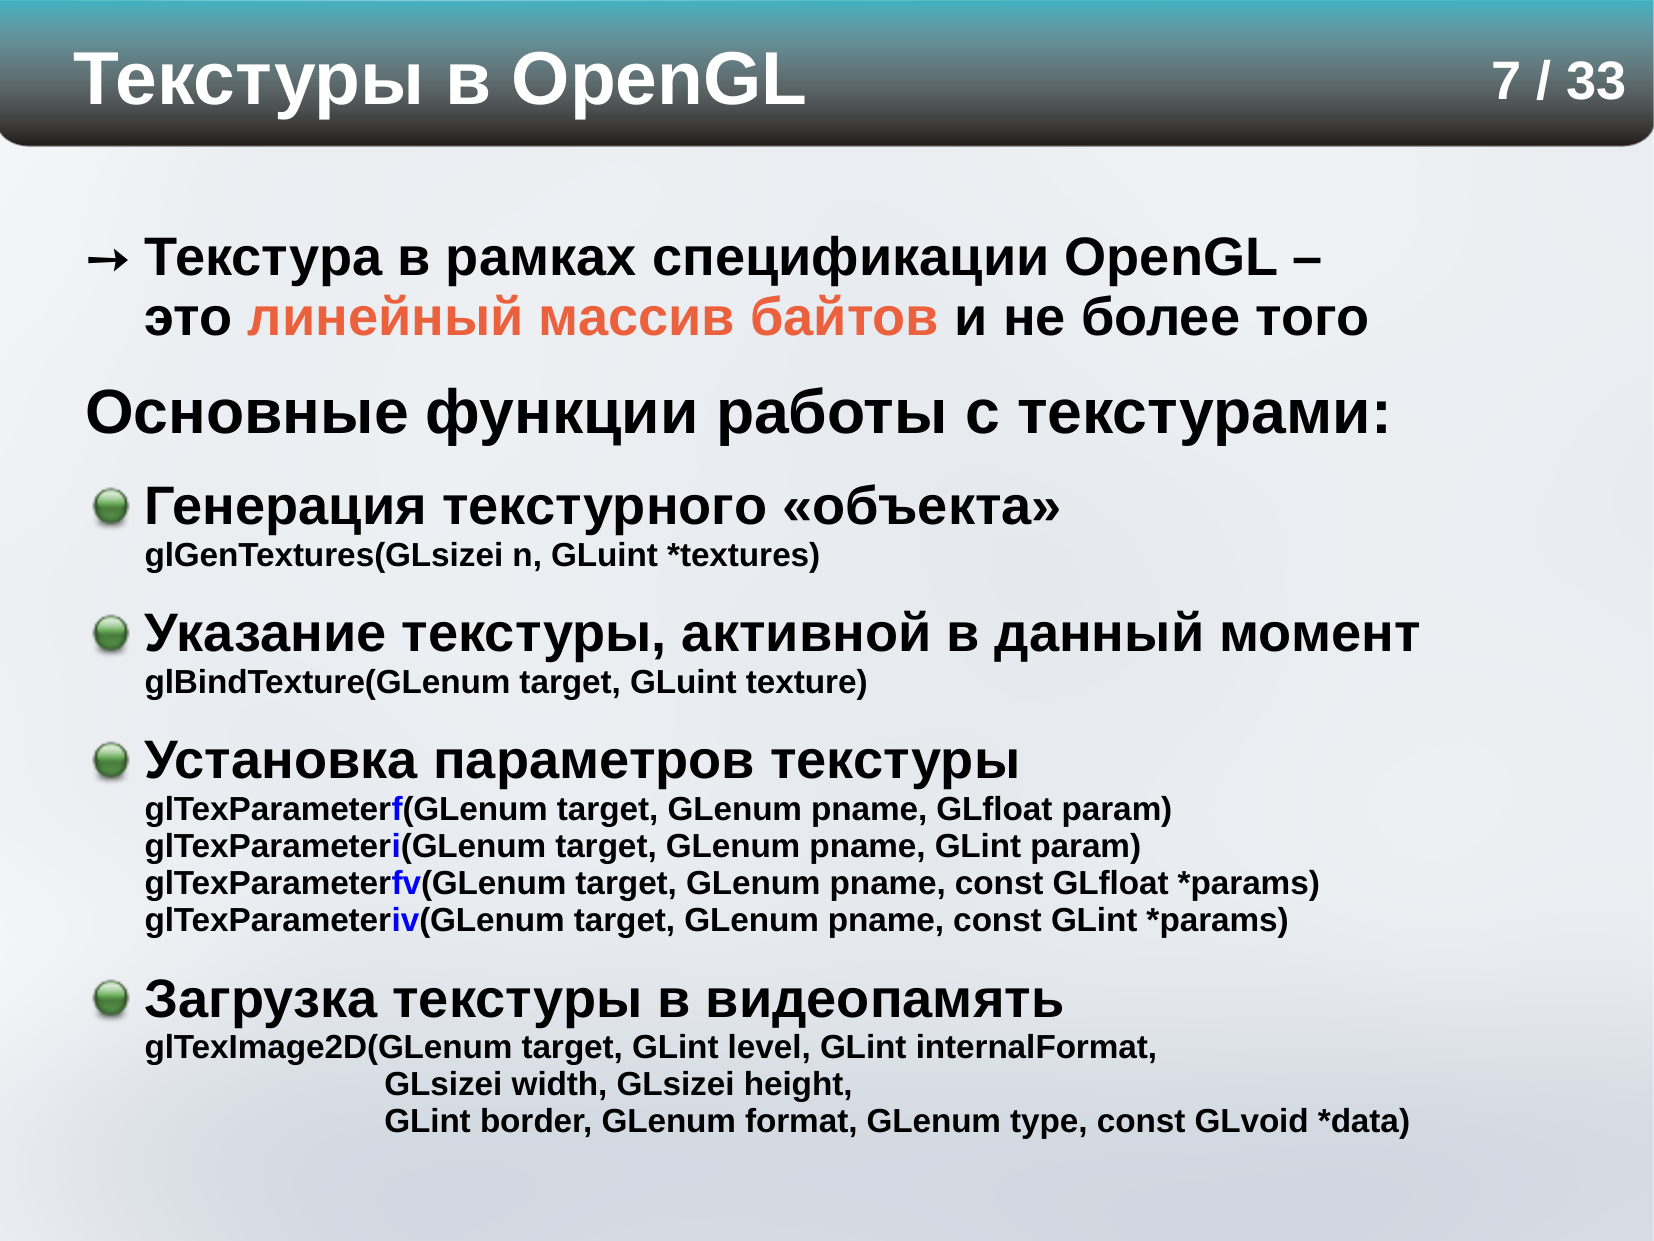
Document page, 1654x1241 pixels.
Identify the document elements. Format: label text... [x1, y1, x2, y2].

text_box <number> / 33 [1476, 42, 1654, 179]
picture [0, 0, 1654, 1241]
text_box Текстуры в OpenGL [59, 29, 916, 129]
text_box Текстура в рамках спецификации OpenGL – это линейный массив байтов и не более того Основные функции работы с текстурами: Генерация текстурного «объекта» glGenTextures(GLsizei n, GLuint *textures) Указание текстуры, активной в данный момент glBindTexture(GLenum target, GLuint texture) Установка параметров текстуры glTexParameterf(GLenum target, GLenum pname, GLfloat param) glTexParameteri(GLenum target, GLenum pname, GLint param) glTexParameterfv(GLenum target, GLenum pname, const GLfloat *params) glTexParameteriv(GLenum target, GLenum pname, const GLint *params) Загрузка текстуры в видеопамять glTexImage2D(GLenum target, GLint level, GLint internalFormat, GLsizei width, GLsizei height, GLint border, GLenum format, GLenum type, const GLvoid *data) [70, 218, 1595, 1150]
